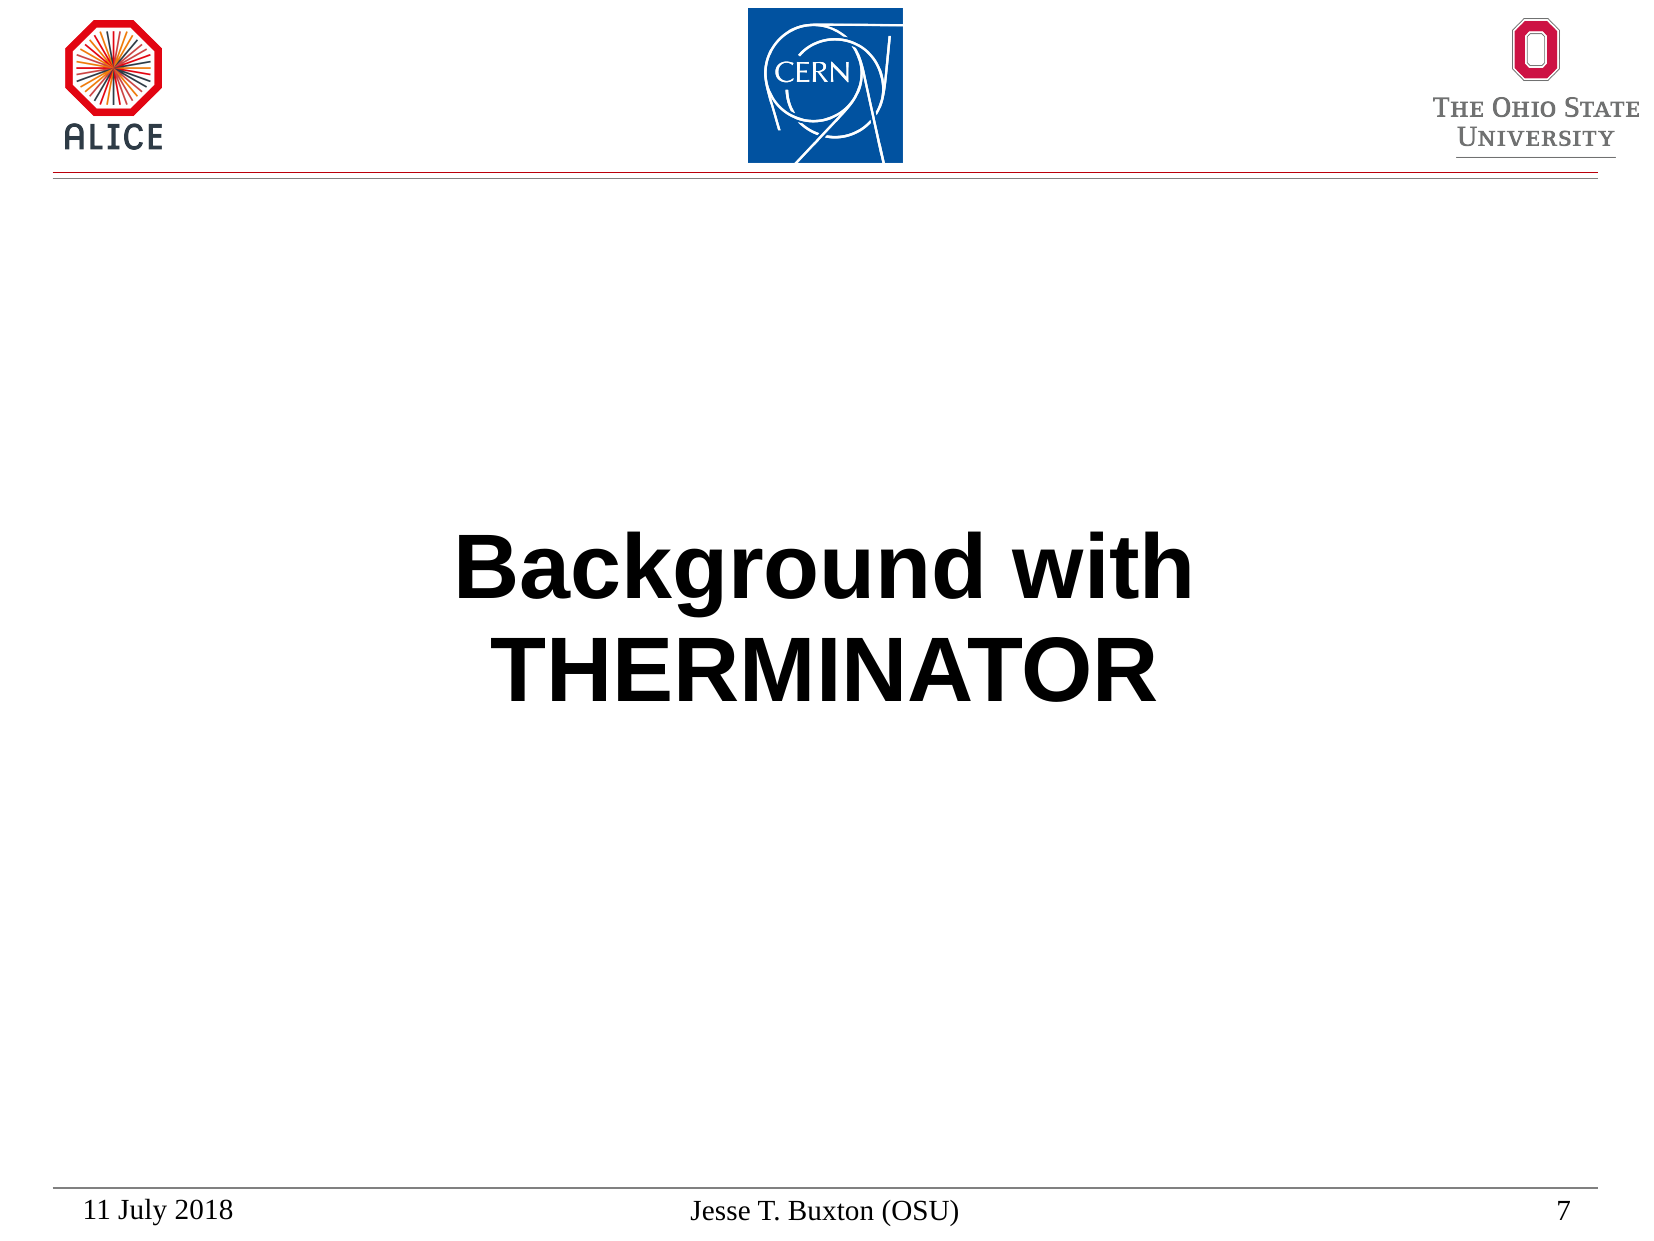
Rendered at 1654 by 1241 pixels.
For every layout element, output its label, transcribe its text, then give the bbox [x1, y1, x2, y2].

picture [748, 8, 903, 163]
picture [1430, 5, 1642, 171]
title Background with THERMINATOR [137, 515, 1513, 722]
picture [65, 20, 162, 150]
